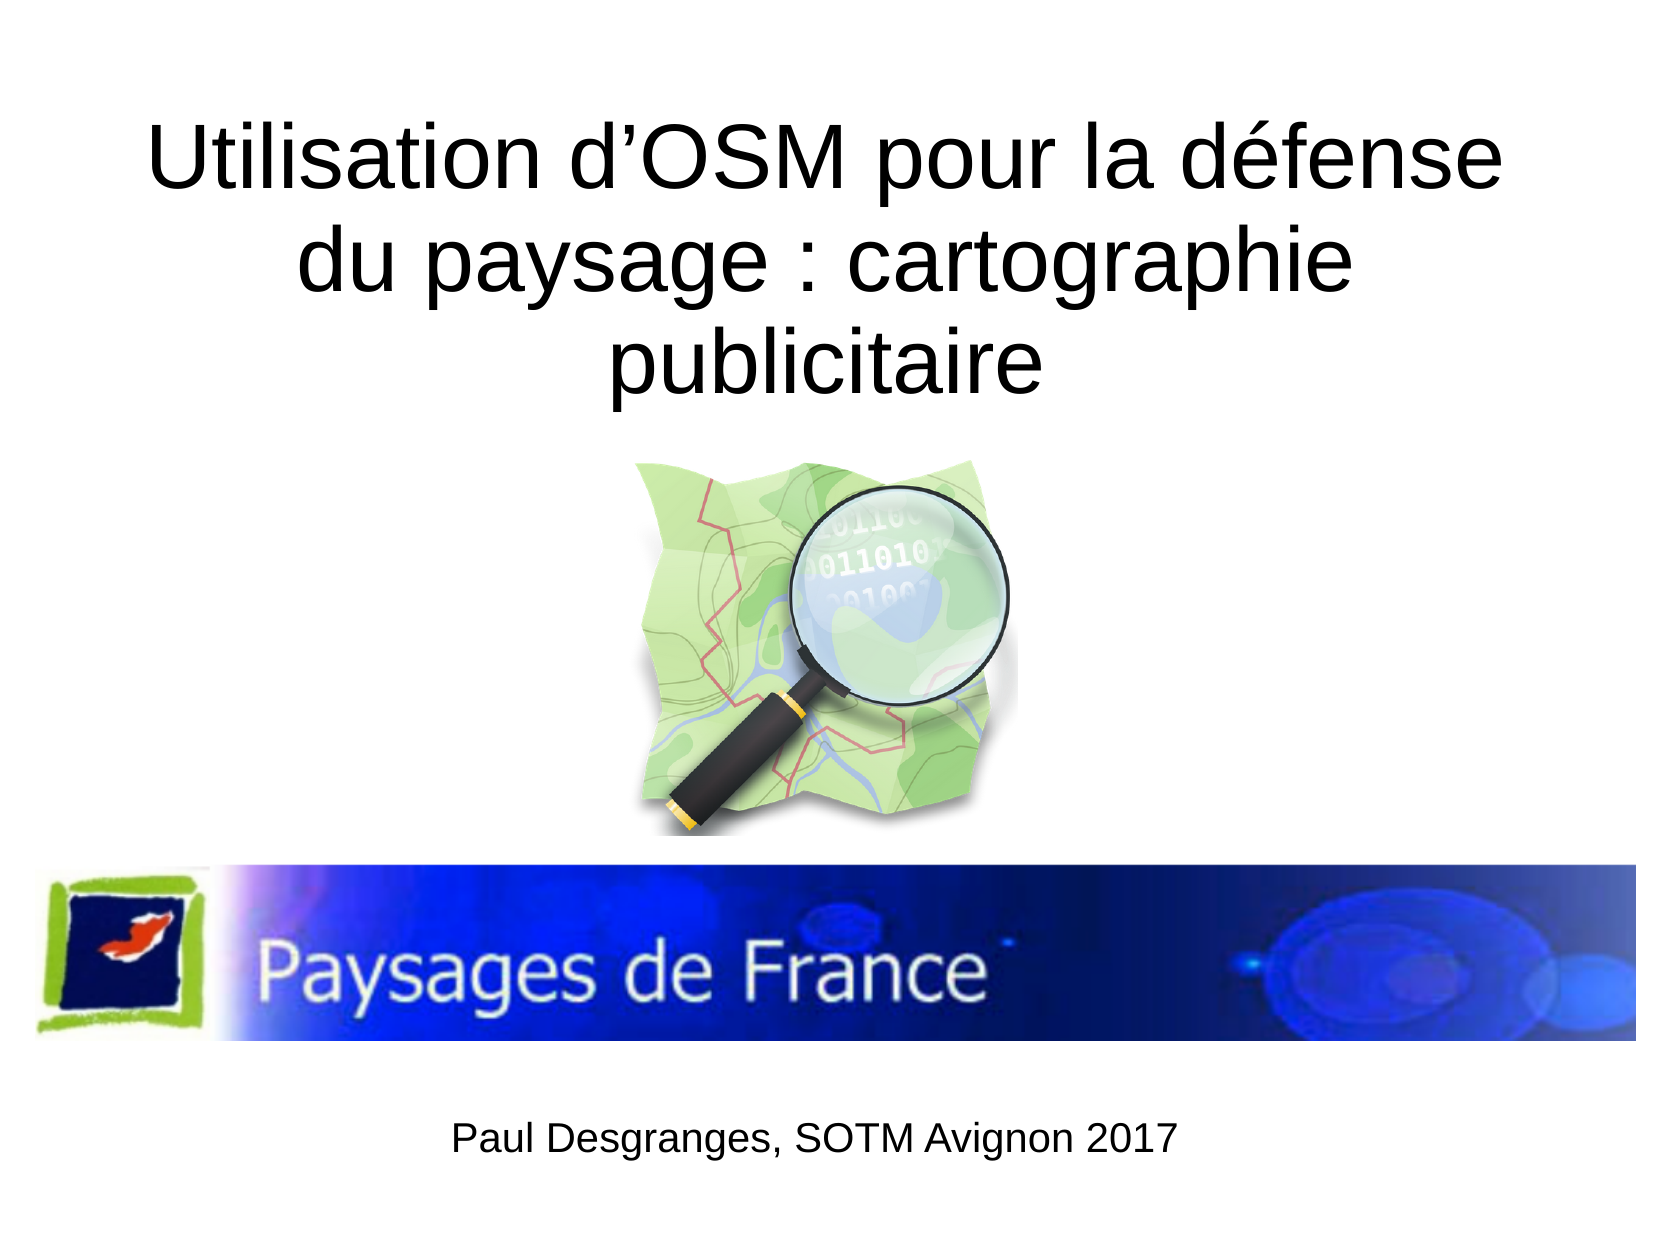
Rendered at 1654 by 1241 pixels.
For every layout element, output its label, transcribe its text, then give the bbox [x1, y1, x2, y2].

picture [626, 455, 1018, 836]
picture [35, 862, 1636, 1041]
title Utilisation d’OSM pour la défense du paysage : cartographie publicitaire [82, 105, 1571, 414]
title Paul Desgranges, SOTM Avignon 2017 [70, 1102, 1559, 1174]
